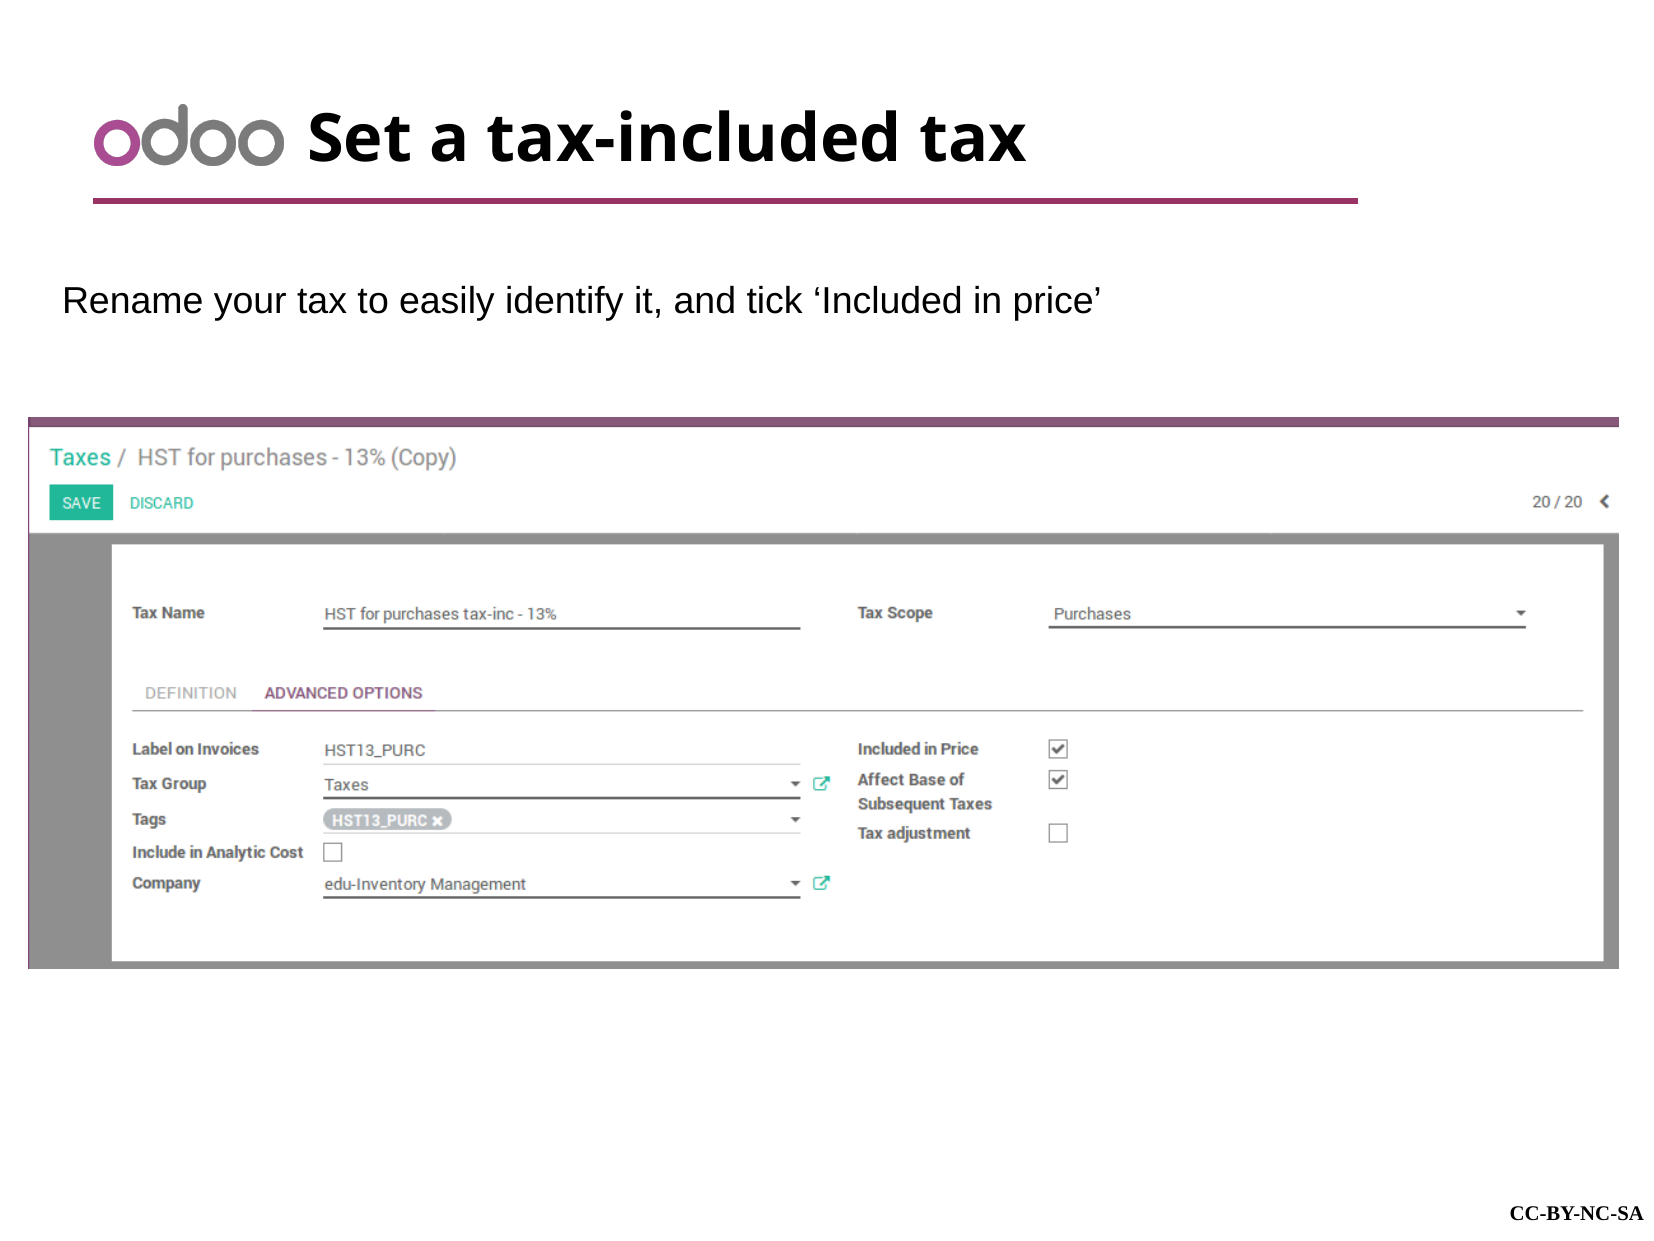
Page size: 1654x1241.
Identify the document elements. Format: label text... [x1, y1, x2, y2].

title Set a tax-included tax [307, 31, 1570, 239]
picture [28, 417, 1619, 969]
text_box Rename your tax to easily identify it, and tick ‘Included in price’ [47, 271, 1394, 329]
picture [94, 104, 284, 166]
